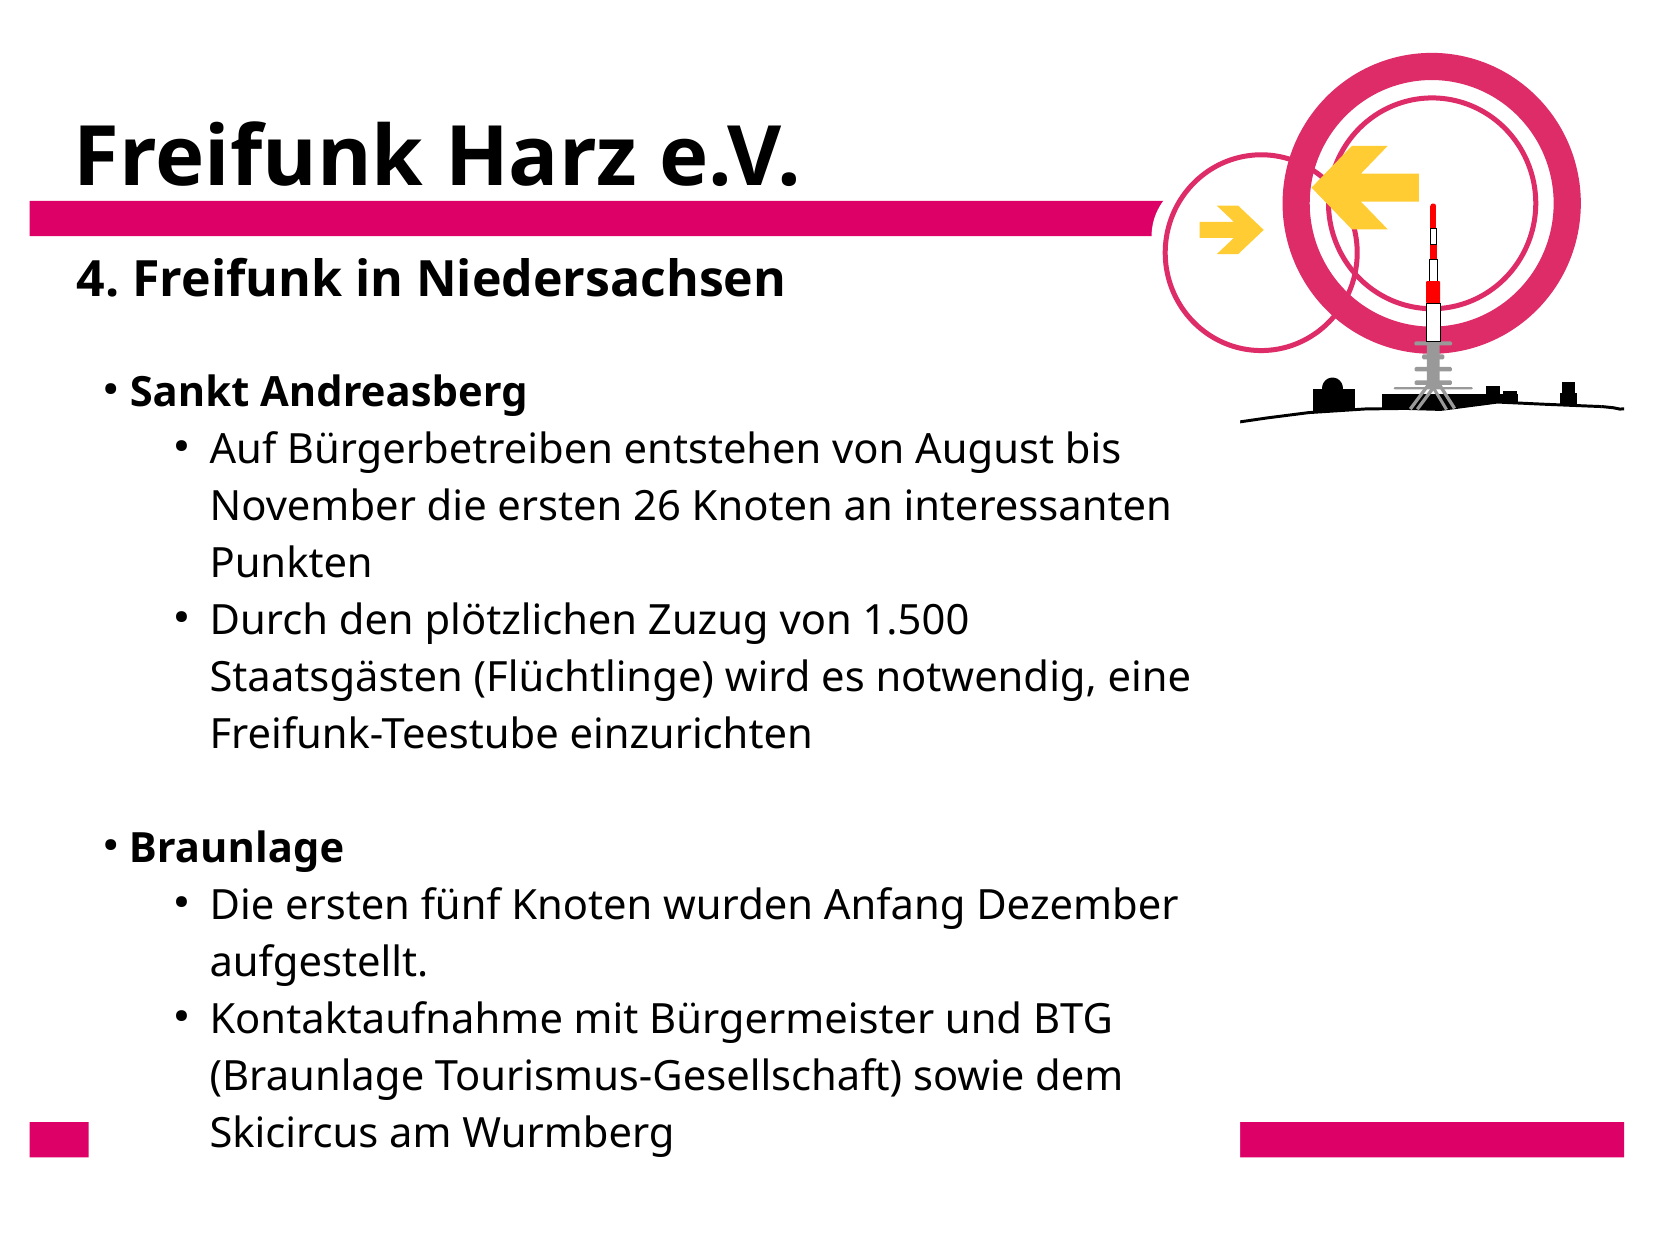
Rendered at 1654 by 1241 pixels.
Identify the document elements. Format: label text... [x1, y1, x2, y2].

subtitle Niedersachsen [82, 324, 1571, 1123]
text_box Sankt Andreasberg Auf Bürgerbetreiben entstehen von August bis November die ersten 26 Knoten an interessanten Punkten Durch den plötzlichen Zuzug von 1.500 Staatsgästen (Flüchtlinge) wird es notwendig, eine Freifunk-Teestube einzurichten Braunlage Die ersten fünf Knoten wurden Anfang Dezember aufgestellt. Kontaktaufnahme mit Bürgermeister und BTG (Braunlage Tourismus-Gesellschaft) sowie dem Skicircus am Wurmberg [88, 354, 1241, 1117]
text_box 4. Freifunk in Niedersachsen [76, 218, 798, 337]
